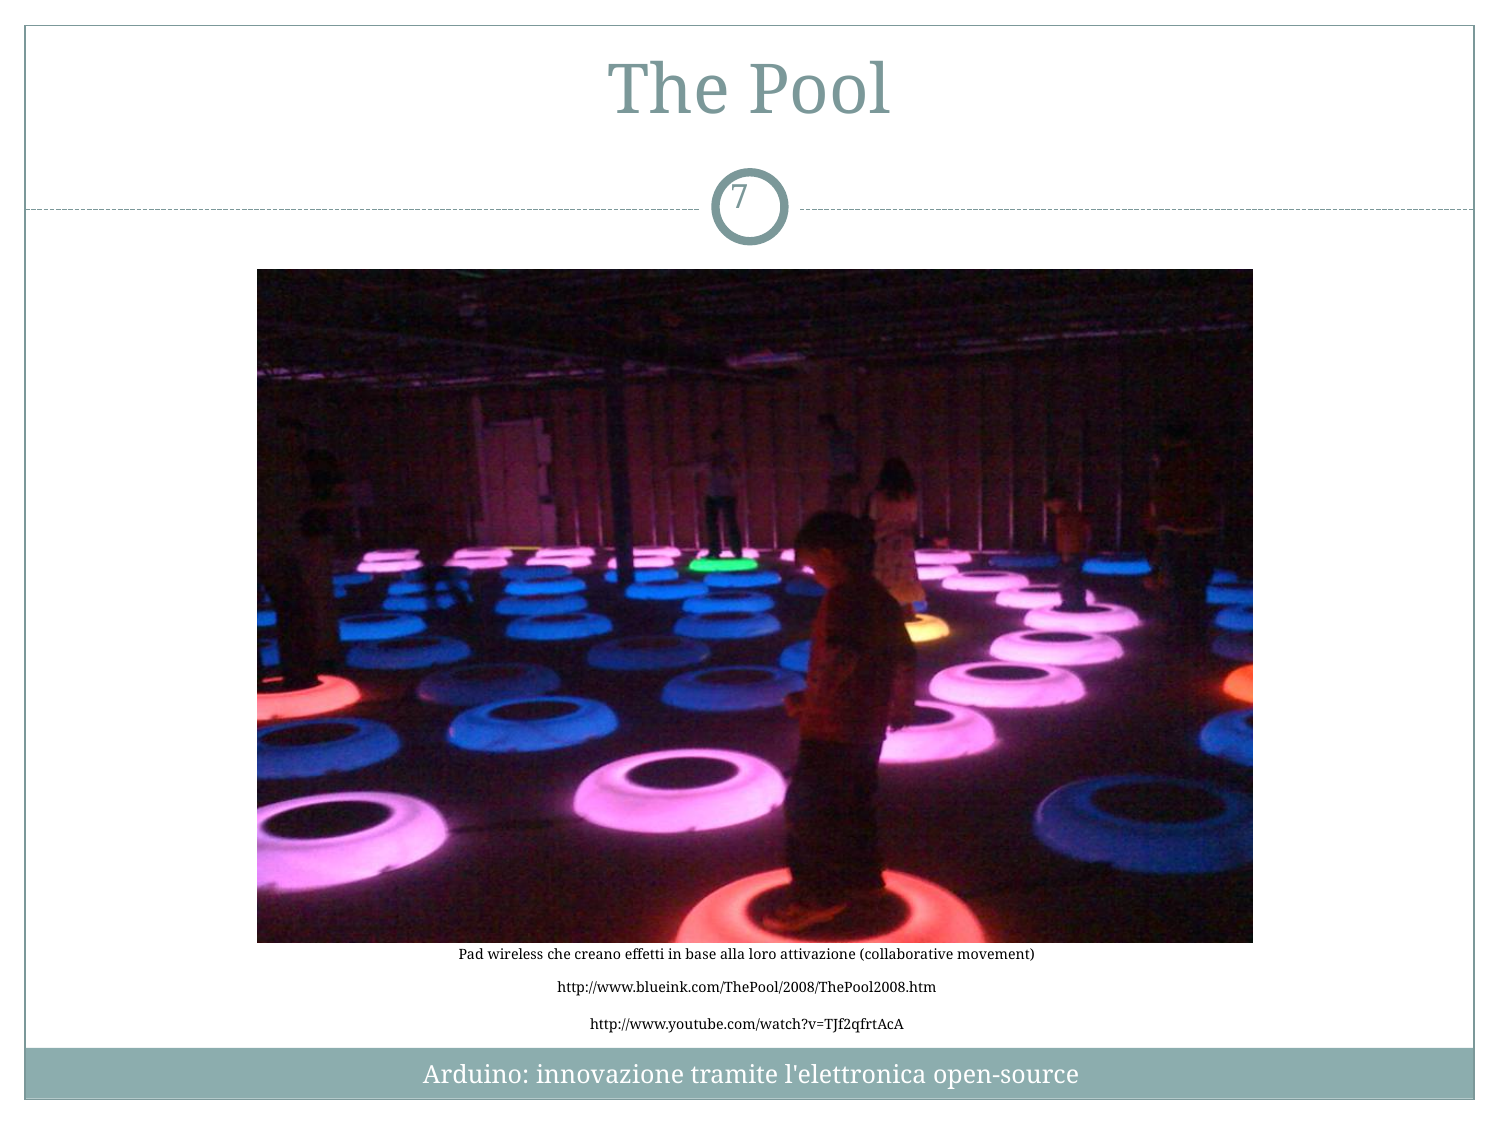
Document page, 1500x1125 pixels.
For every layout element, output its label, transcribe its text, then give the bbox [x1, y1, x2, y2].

list Pad wireless che creano effetti in base alla loro attivazione (collaborative movement) http://www.blueink.com/ThePool/2008/ThePool2008.htm http://www.youtube.com/watch?v=TJf2qfrtAcA [49, 937, 1445, 1043]
title The Pool [49, 37, 1450, 162]
slide_number <numero> [715, 168, 791, 241]
footer Arduino: innovazione tramite l'elettronica open-source [50, 1051, 1454, 1112]
picture [257, 269, 1253, 944]
